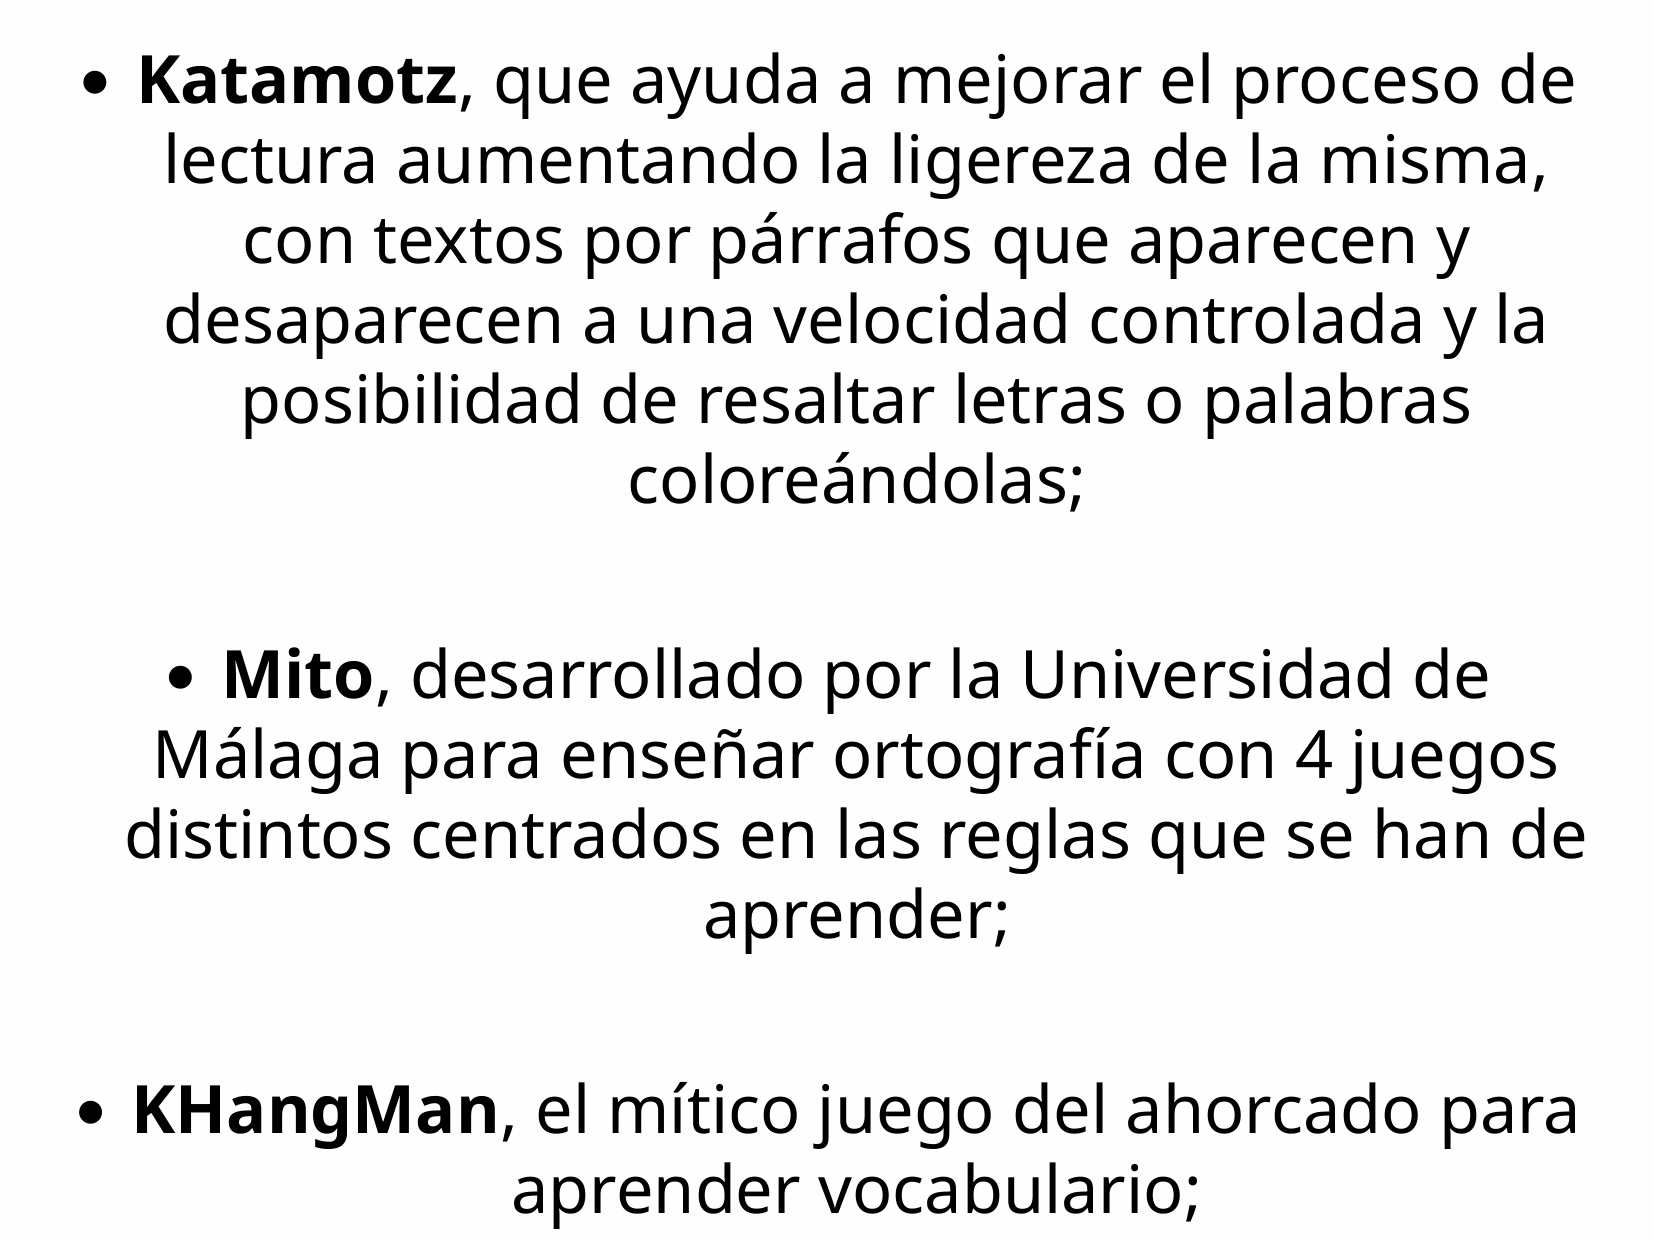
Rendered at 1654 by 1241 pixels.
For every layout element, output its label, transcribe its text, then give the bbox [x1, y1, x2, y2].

list Katamotz, que ayuda a mejorar el proceso de lectura aumentando la ligereza de la misma, con textos por párrafos que aparecen y desaparecen a una velocidad controlada y la posibilidad de resaltar letras o palabras coloreándolas; Mito, desarrollado por la Universidad de Málaga para enseñar ortografía con 4 juegos distintos centrados en las reglas que se han de aprender; KHangMan, el mítico juego del ahorcado para aprender vocabulario; [31, 23, 1627, 1241]
